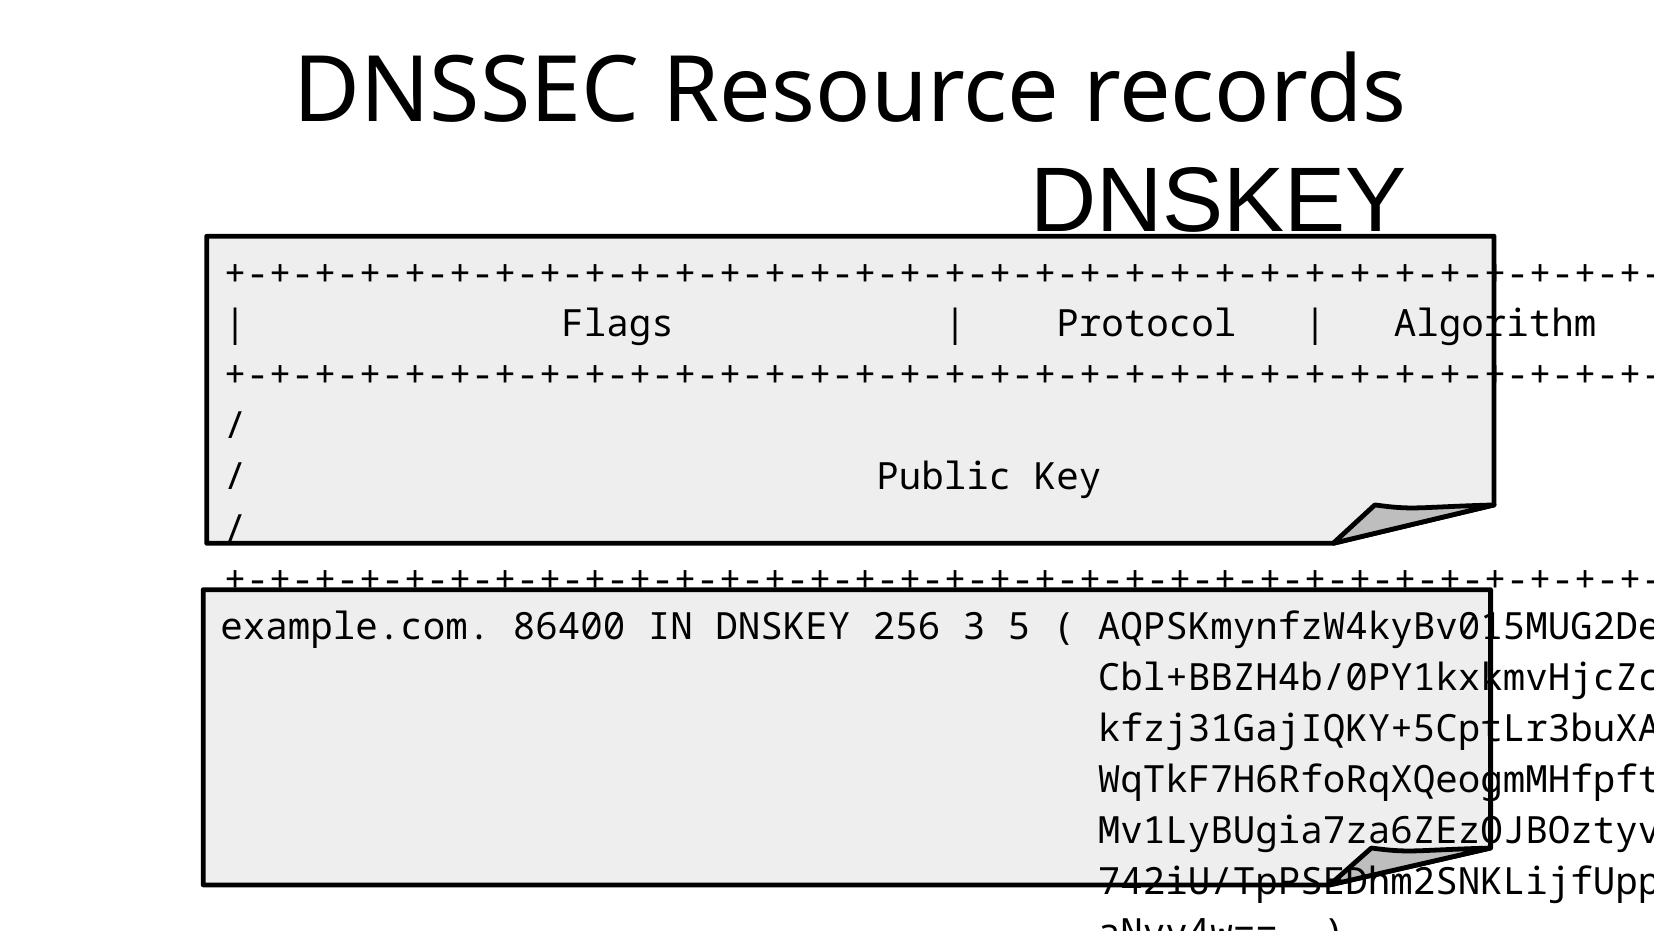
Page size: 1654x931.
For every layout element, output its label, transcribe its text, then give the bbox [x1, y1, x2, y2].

title DNSSEC Resource records DNSKEY [3, 23, 1408, 221]
text_box +-+-+-+-+-+-+-+-+-+-+-+-+-+-+-+-+-+-+-+-+-+-+-+-+-+-+-+-+-+-+-+-+ | Flags | Protocol | Algorithm | +-+-+-+-+-+-+-+-+-+-+-+-+-+-+-+-+-+-+-+-+-+-+-+-+-+-+-+-+-+-+-+-+ / / / Public Key / / / +-+-+-+-+-+-+-+-+-+-+-+-+-+-+-+-+-+-+-+-+-+-+-+-+-+-+-+-+-+-+-+-+ [206, 236, 1495, 544]
text_box example.com. 86400 IN DNSKEY 256 3 5 ( AQPSKmynfzW4kyBv015MUG2DeIQ3 Cbl+BBZH4b/0PY1kxkmvHjcZc8no kfzj31GajIQKY+5CptLr3buXA10h WqTkF7H6RfoRqXQeogmMHfpftf6z Mv1LyBUgia7za6ZEzOJBOztyvhjL 742iU/TpPSEDhm2SNKLijfUppn1U aNvv4w== ) [203, 589, 1491, 885]
